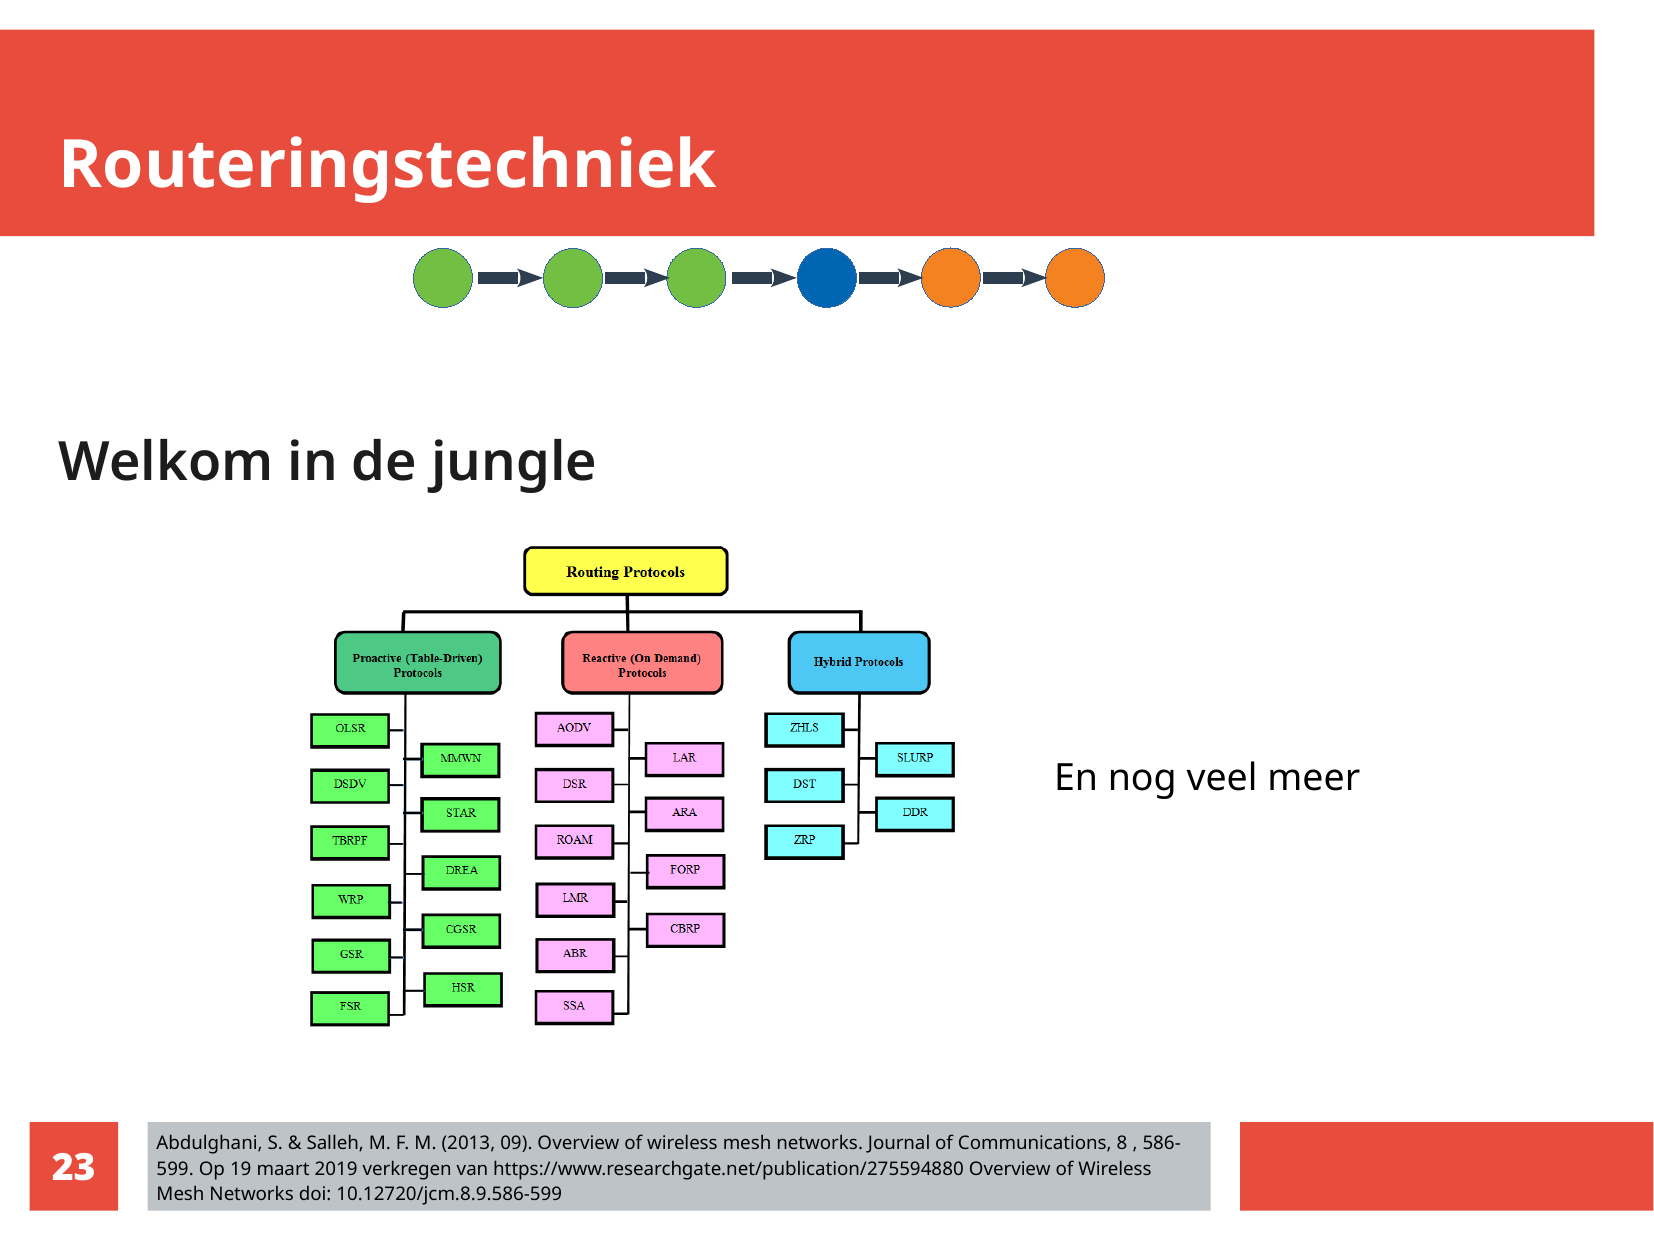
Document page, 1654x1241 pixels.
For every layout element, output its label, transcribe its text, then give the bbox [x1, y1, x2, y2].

title Routeringstechniek [59, 59, 1595, 207]
text_box [1045, 248, 1105, 308]
text_box [666, 248, 726, 308]
text_box [797, 248, 857, 308]
text_box En nog veel meer [1039, 743, 1489, 802]
text_box Abdulghani, S. & Salleh, M. F. M. (2013, 09). Overview of wireless mesh networks. Journal of Communications, 8 , 586-599. Op 19 maart 2019 verkregen van https://www.researchgate.net/publication/275594880 Overview of Wireless Mesh Networks doi: 10.12720/jcm.8.9.586-599 [141, 1122, 1205, 1234]
picture [307, 543, 957, 1027]
text_box [543, 248, 603, 308]
text_box [413, 248, 473, 308]
text_box [921, 247, 981, 308]
list Welkom in de jungle [59, 324, 1565, 1093]
